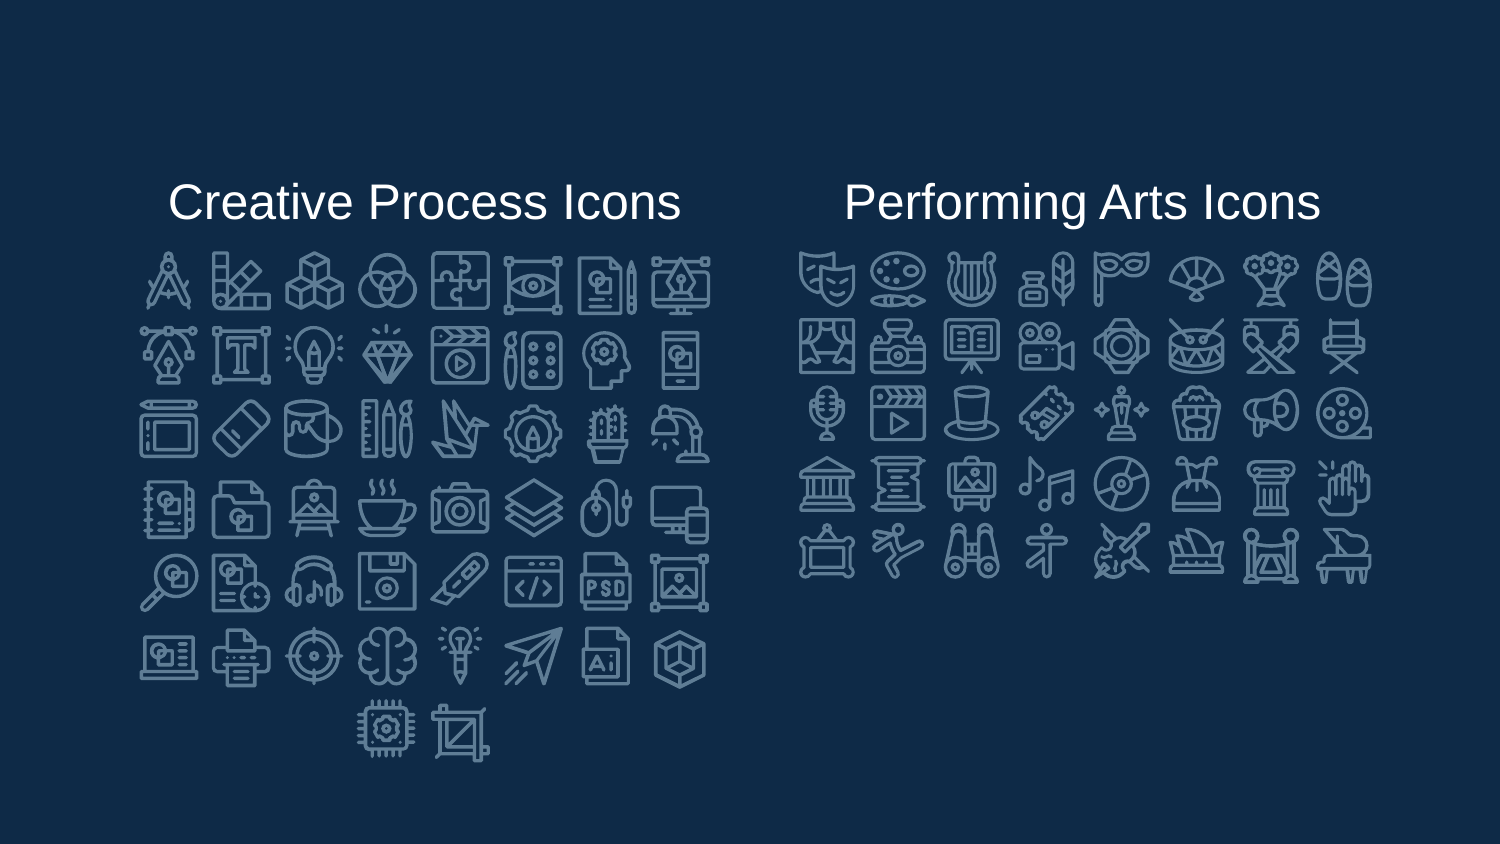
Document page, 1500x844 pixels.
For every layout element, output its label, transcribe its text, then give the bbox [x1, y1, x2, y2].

text_box [1133, 401, 1150, 418]
text_box [431, 251, 490, 310]
text_box [1168, 527, 1225, 574]
text_box [947, 251, 997, 308]
text_box [943, 318, 1000, 375]
text_box [1025, 522, 1069, 579]
text_box [475, 636, 483, 641]
text_box [1106, 385, 1137, 442]
text_box [357, 551, 417, 611]
text_box [504, 478, 564, 538]
text_box [284, 399, 343, 459]
text_box [580, 478, 633, 538]
text_box [384, 323, 389, 334]
text_box [1242, 251, 1300, 308]
text_box [1051, 251, 1075, 307]
text_box [1242, 527, 1300, 584]
text_box [504, 626, 563, 686]
text_box [799, 251, 856, 308]
text_box [288, 478, 340, 538]
text_box [1094, 522, 1151, 579]
text_box [653, 630, 706, 689]
text_box [504, 555, 563, 608]
text_box [389, 478, 396, 496]
text_box [947, 455, 997, 513]
text_box [799, 318, 856, 375]
text_box [514, 671, 528, 686]
text_box [430, 552, 489, 606]
text_box [139, 399, 199, 410]
text_box [586, 404, 629, 464]
text_box [1315, 386, 1372, 440]
text_box [1093, 455, 1150, 512]
text_box [382, 399, 397, 458]
text_box [212, 251, 271, 311]
text_box [626, 259, 637, 316]
text_box [1322, 318, 1366, 375]
text_box [431, 399, 490, 459]
text_box [143, 480, 195, 540]
text_box [284, 346, 292, 351]
text_box [1317, 473, 1328, 477]
title Performing Arts Icons [797, 154, 1369, 234]
text_box [398, 399, 413, 459]
text_box [809, 385, 846, 441]
text_box [1168, 256, 1225, 303]
text_box [1018, 385, 1075, 442]
text_box [649, 553, 709, 613]
text_box [799, 455, 856, 512]
text_box [943, 522, 1000, 579]
text_box [473, 645, 480, 651]
text_box [1331, 460, 1335, 471]
text_box [672, 438, 679, 446]
text_box [285, 355, 291, 362]
text_box [356, 699, 416, 759]
text_box [379, 478, 386, 496]
text_box [440, 626, 447, 632]
text_box [293, 325, 344, 385]
text_box [440, 645, 447, 651]
text_box [212, 399, 271, 458]
text_box [1246, 460, 1296, 517]
text_box [139, 325, 198, 361]
text_box [431, 703, 490, 763]
text_box [1168, 318, 1225, 374]
text_box [579, 551, 632, 611]
text_box [473, 626, 480, 632]
text_box [430, 326, 490, 385]
text_box [392, 328, 401, 335]
text_box [870, 251, 926, 291]
text_box [1316, 527, 1372, 584]
text_box [146, 251, 191, 310]
text_box [368, 478, 376, 496]
text_box [651, 438, 658, 446]
text_box [870, 455, 927, 512]
text_box [305, 579, 324, 604]
text_box [1171, 455, 1221, 512]
text_box [799, 522, 856, 579]
text_box [139, 413, 199, 459]
text_box [1093, 318, 1150, 375]
title Creative Process Icons [139, 154, 711, 234]
text_box [153, 339, 184, 385]
text_box [285, 251, 344, 310]
text_box [361, 399, 379, 459]
text_box [872, 522, 925, 579]
text_box [581, 626, 630, 686]
text_box [1345, 257, 1372, 308]
text_box [651, 404, 710, 464]
text_box [1018, 321, 1075, 371]
text_box [448, 626, 473, 686]
text_box [1315, 251, 1343, 301]
text_box [371, 327, 381, 335]
text_box [358, 626, 418, 686]
text_box [285, 334, 291, 341]
text_box [503, 404, 563, 464]
text_box [139, 553, 199, 613]
text_box [337, 334, 343, 342]
text_box [943, 385, 1000, 442]
text_box [870, 294, 927, 308]
text_box [1242, 318, 1300, 374]
text_box [212, 326, 271, 385]
text_box [1171, 385, 1222, 442]
text_box [503, 331, 518, 391]
text_box [362, 340, 413, 384]
text_box [661, 330, 700, 390]
text_box [577, 256, 623, 316]
text_box [1318, 460, 1371, 517]
text_box [284, 626, 344, 686]
text_box [1318, 460, 1328, 471]
text_box [521, 330, 563, 390]
text_box [337, 355, 343, 362]
text_box [650, 485, 709, 545]
text_box [869, 318, 926, 375]
text_box [1018, 456, 1045, 496]
text_box [358, 252, 418, 309]
text_box [504, 661, 518, 676]
text_box [1038, 469, 1075, 512]
text_box [582, 331, 632, 390]
text_box [284, 555, 344, 608]
text_box [139, 635, 199, 681]
text_box [211, 553, 271, 613]
text_box [1093, 401, 1111, 418]
text_box [651, 256, 711, 316]
text_box [211, 480, 271, 540]
text_box [503, 256, 563, 316]
text_box [358, 499, 417, 538]
text_box [870, 385, 927, 442]
text_box [1018, 271, 1049, 308]
text_box [430, 482, 490, 534]
text_box [437, 636, 445, 641]
text_box [504, 669, 520, 686]
text_box [211, 628, 271, 688]
text_box [1243, 388, 1300, 438]
text_box [1093, 251, 1150, 308]
